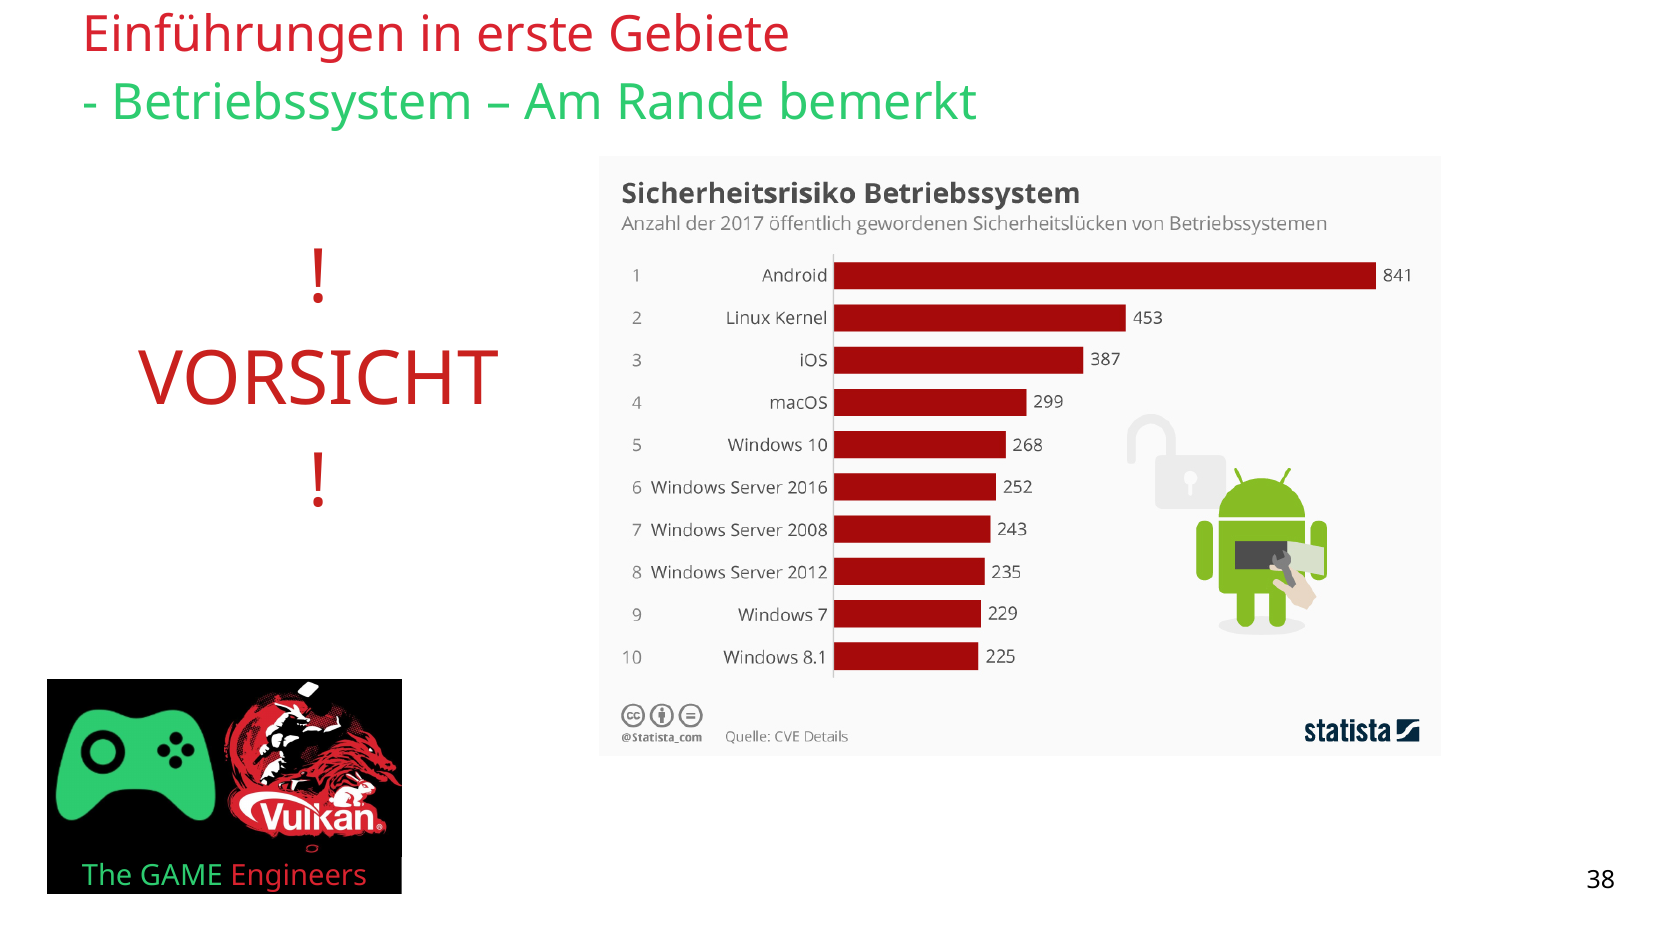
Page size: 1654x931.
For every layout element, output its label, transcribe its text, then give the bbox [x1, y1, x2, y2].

text_box !VORSICHT! [118, 236, 520, 515]
picture [47, 679, 402, 857]
picture [599, 156, 1441, 756]
title Einführungen in erste Gebiete - Betriebssystem – Am Rande bemerkt [82, 7, 1571, 125]
